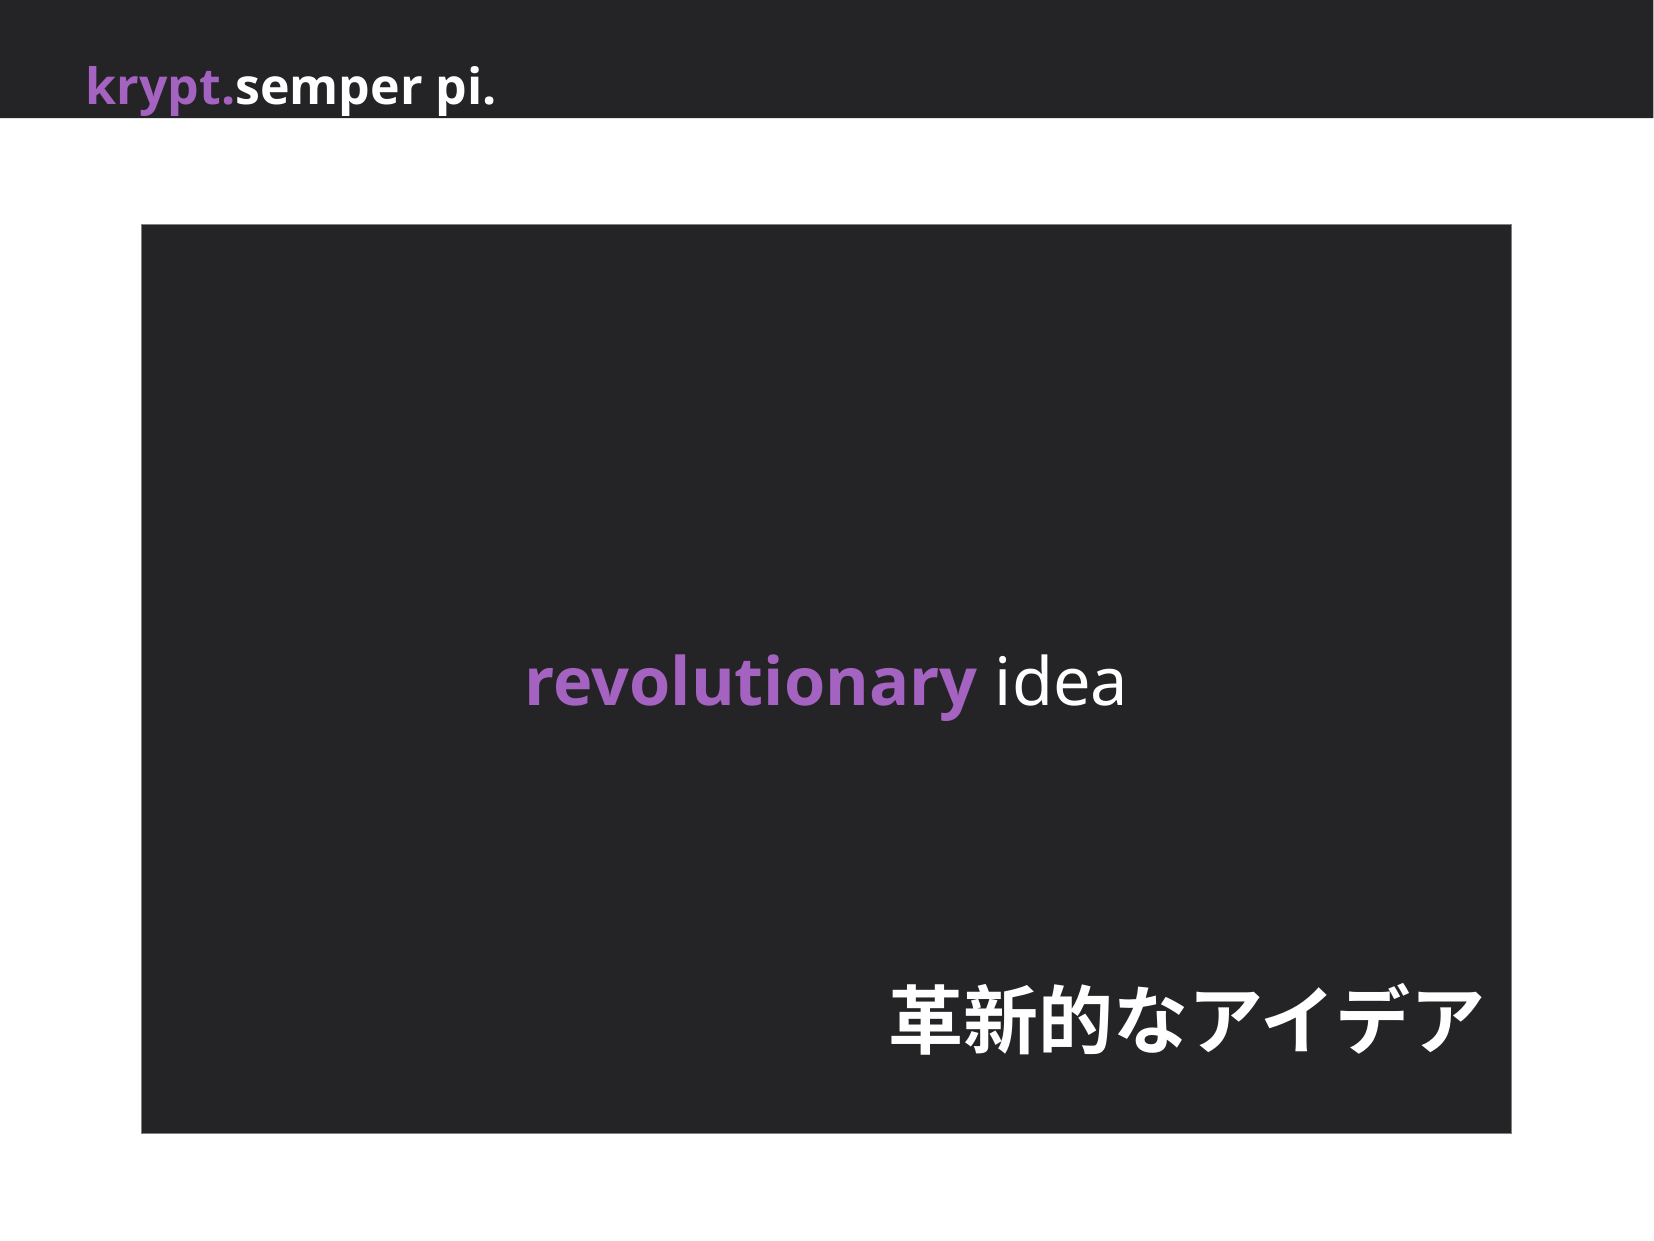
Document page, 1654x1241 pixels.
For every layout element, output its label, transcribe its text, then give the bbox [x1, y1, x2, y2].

text_box [0, 0, 1654, 119]
text_box krypt.semper pi. [70, 43, 544, 119]
text_box [165, 531, 1441, 909]
text_box 革新的なアイデア [153, 909, 1501, 1123]
text_box revolutionary idea [141, 224, 1512, 1134]
